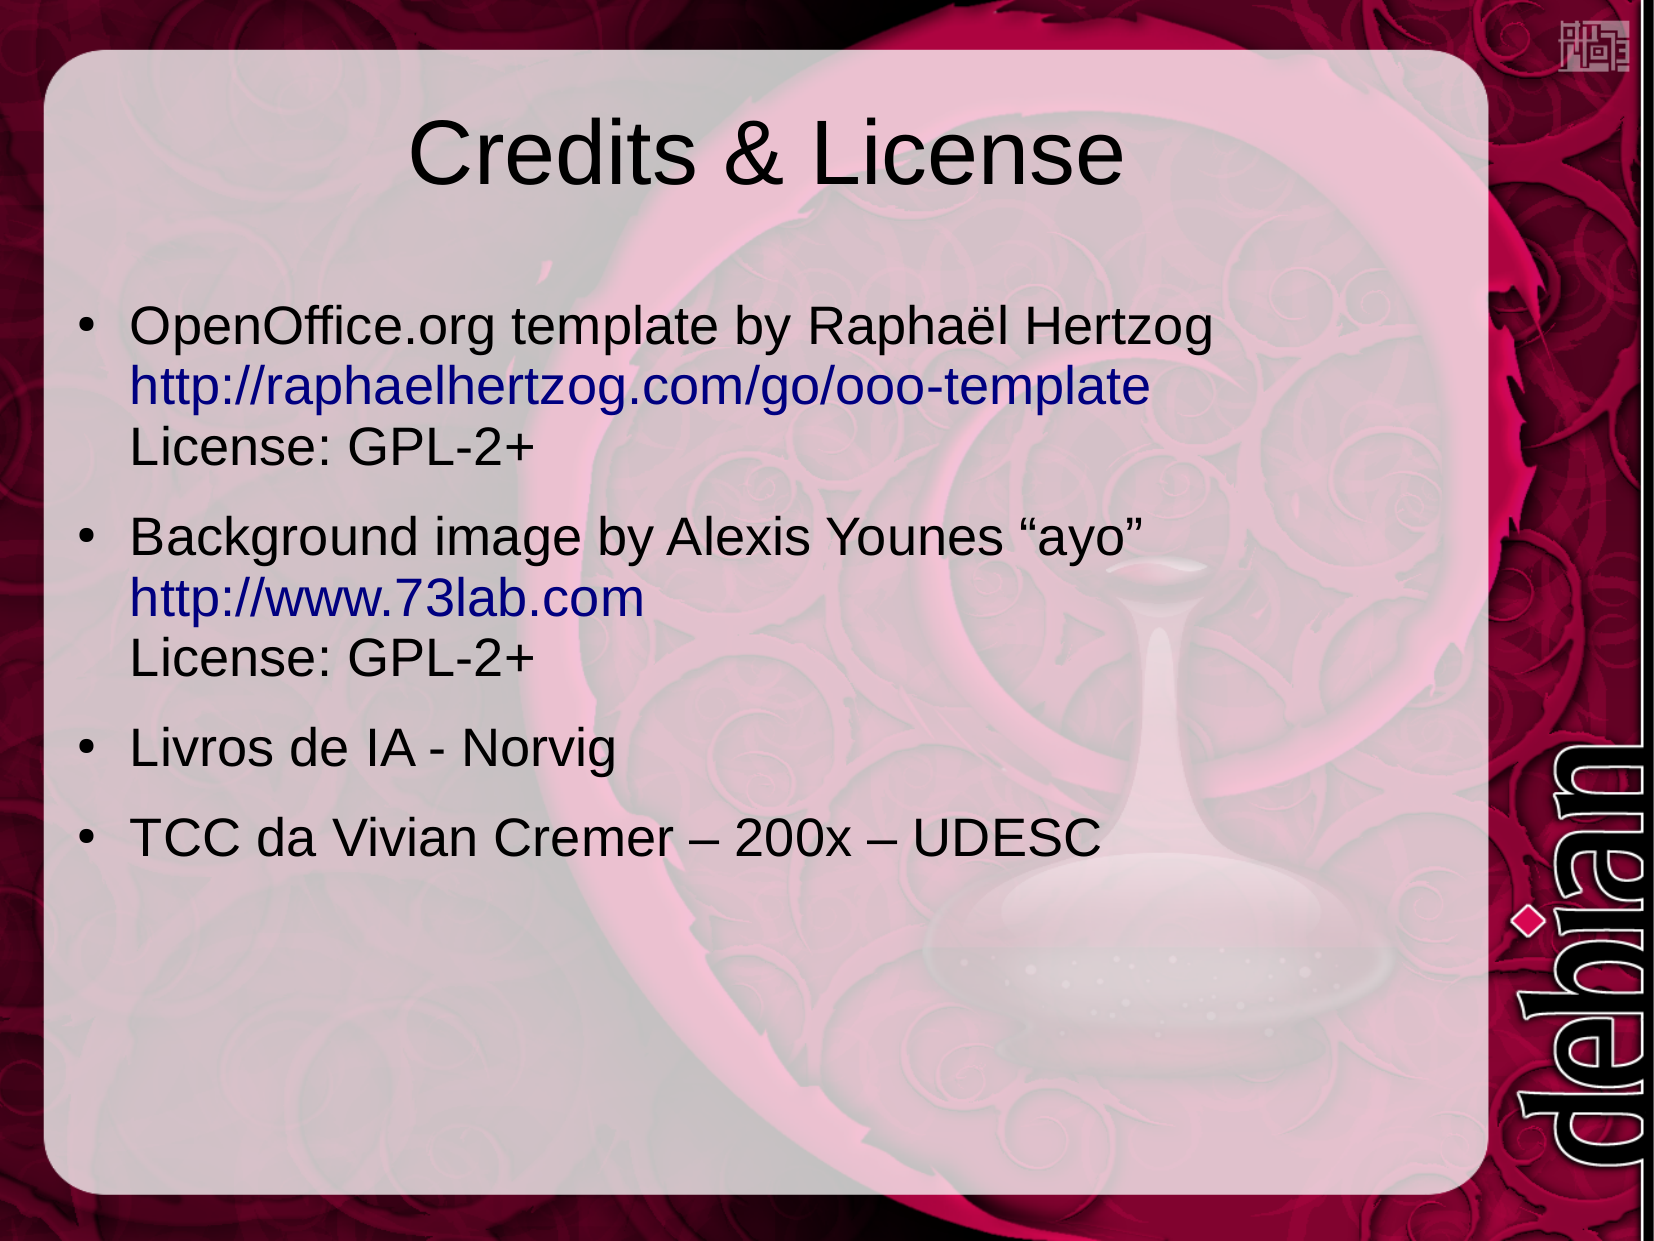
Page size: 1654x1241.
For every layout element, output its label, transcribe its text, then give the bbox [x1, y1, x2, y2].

list OpenOffice.org template by Raphaël Hertzog http://raphaelhertzog.com/go/ooo-template License: GPL-2+ Background image by Alexis Younes “ayo” http://www.73lab.com License: GPL-2+ Livros de IA - Norvig TCC da Vivian Cremer – 200x – UDESC [59, 295, 1477, 1114]
picture [0, 0, 1654, 1241]
title Credits & License [59, 49, 1477, 257]
